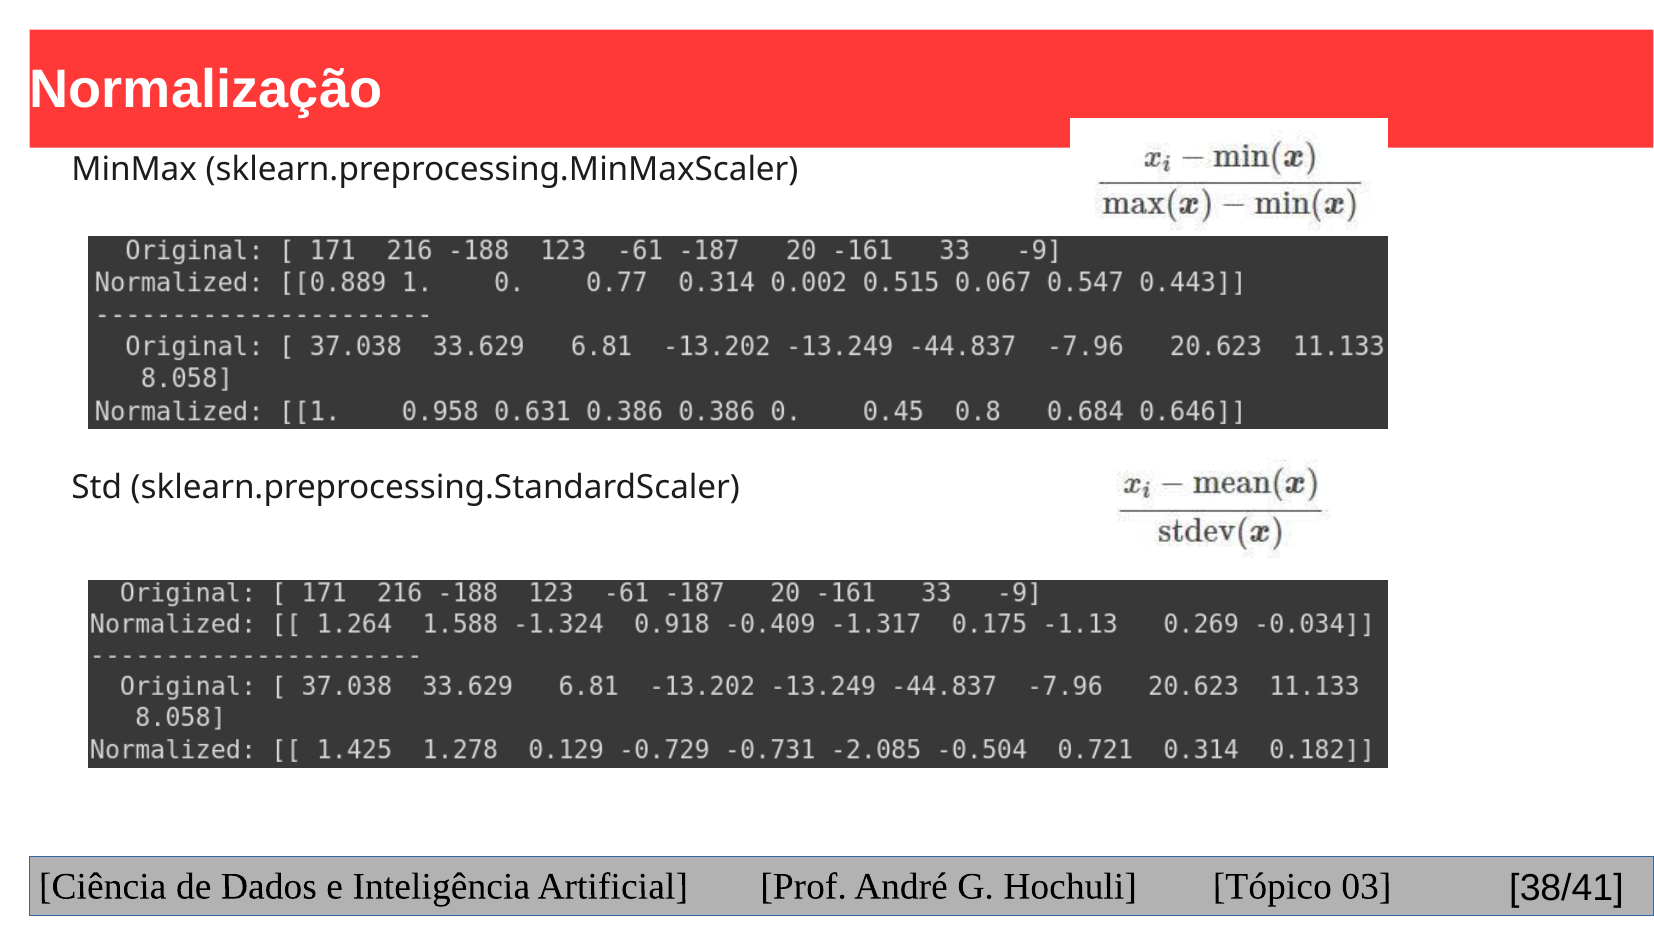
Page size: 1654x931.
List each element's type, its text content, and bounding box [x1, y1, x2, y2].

title Normalização [29, 29, 1654, 148]
picture [88, 118, 1388, 429]
picture [88, 580, 1388, 768]
text_box MinMax (sklearn.preprocessing.MinMaxScaler) Std (sklearn.preprocessing.StandardScaler) [56, 89, 1595, 931]
picture [1092, 446, 1352, 567]
